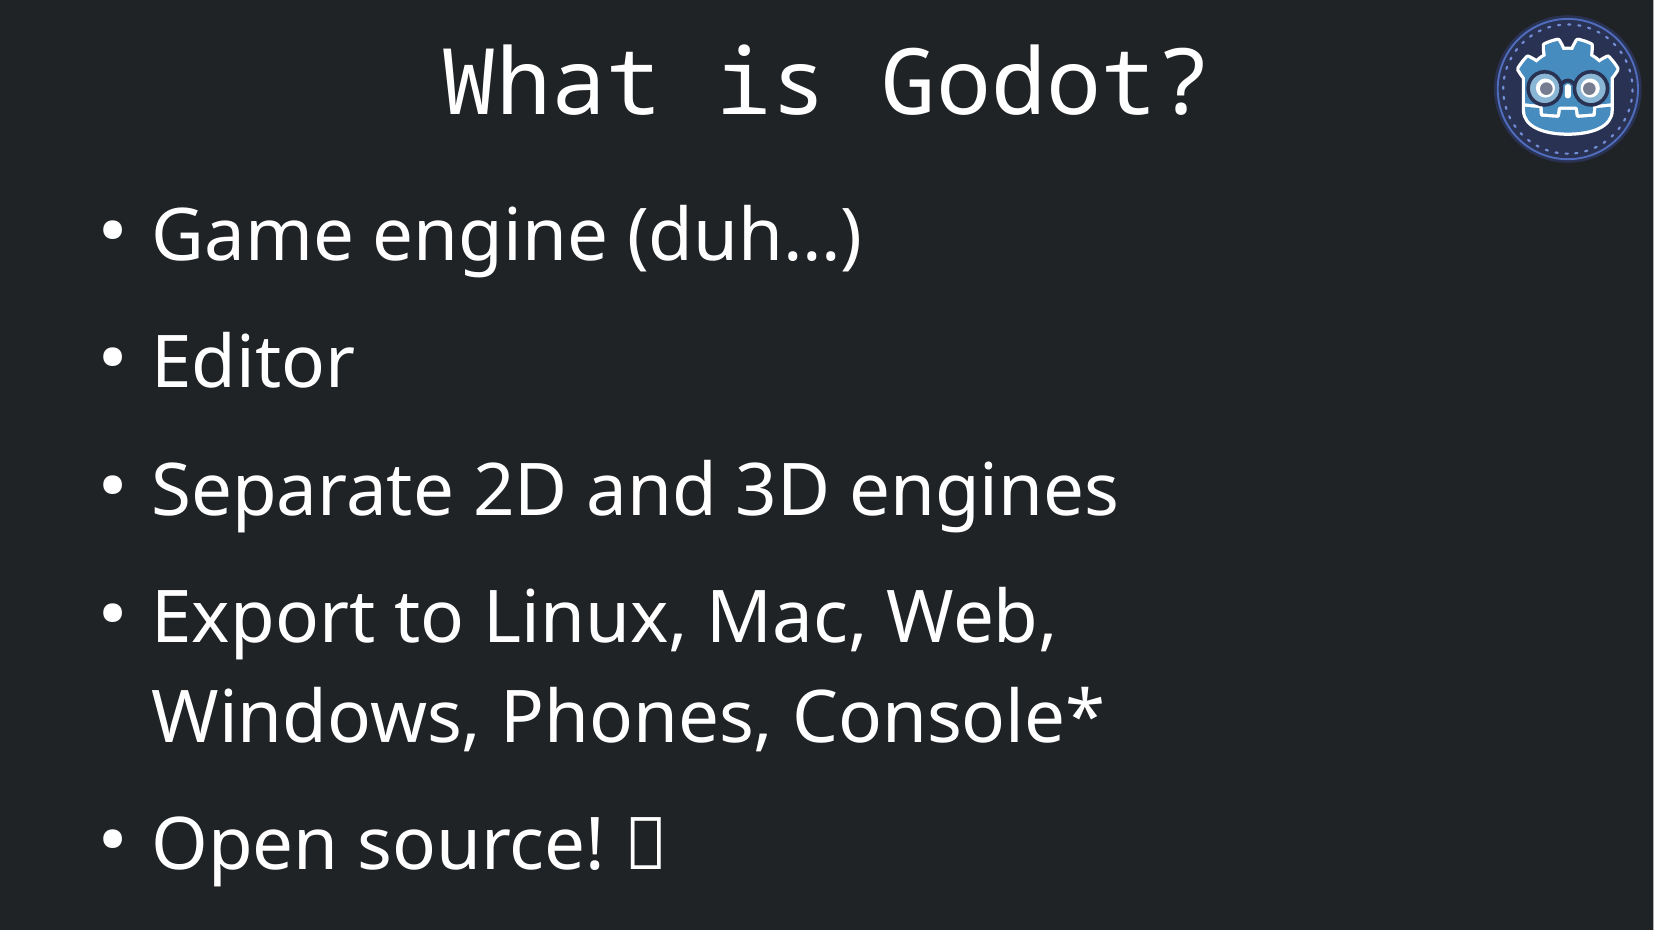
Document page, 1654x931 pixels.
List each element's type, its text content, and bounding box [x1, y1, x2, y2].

list Game engine (duh…) Editor Separate 2D and 3D engines Export to Linux, Mac, Web, Windows, Phones, Console* Open source! 🥳 [82, 182, 1571, 898]
picture [1493, 15, 1642, 163]
title What is Godot? [82, 1, 1571, 157]
